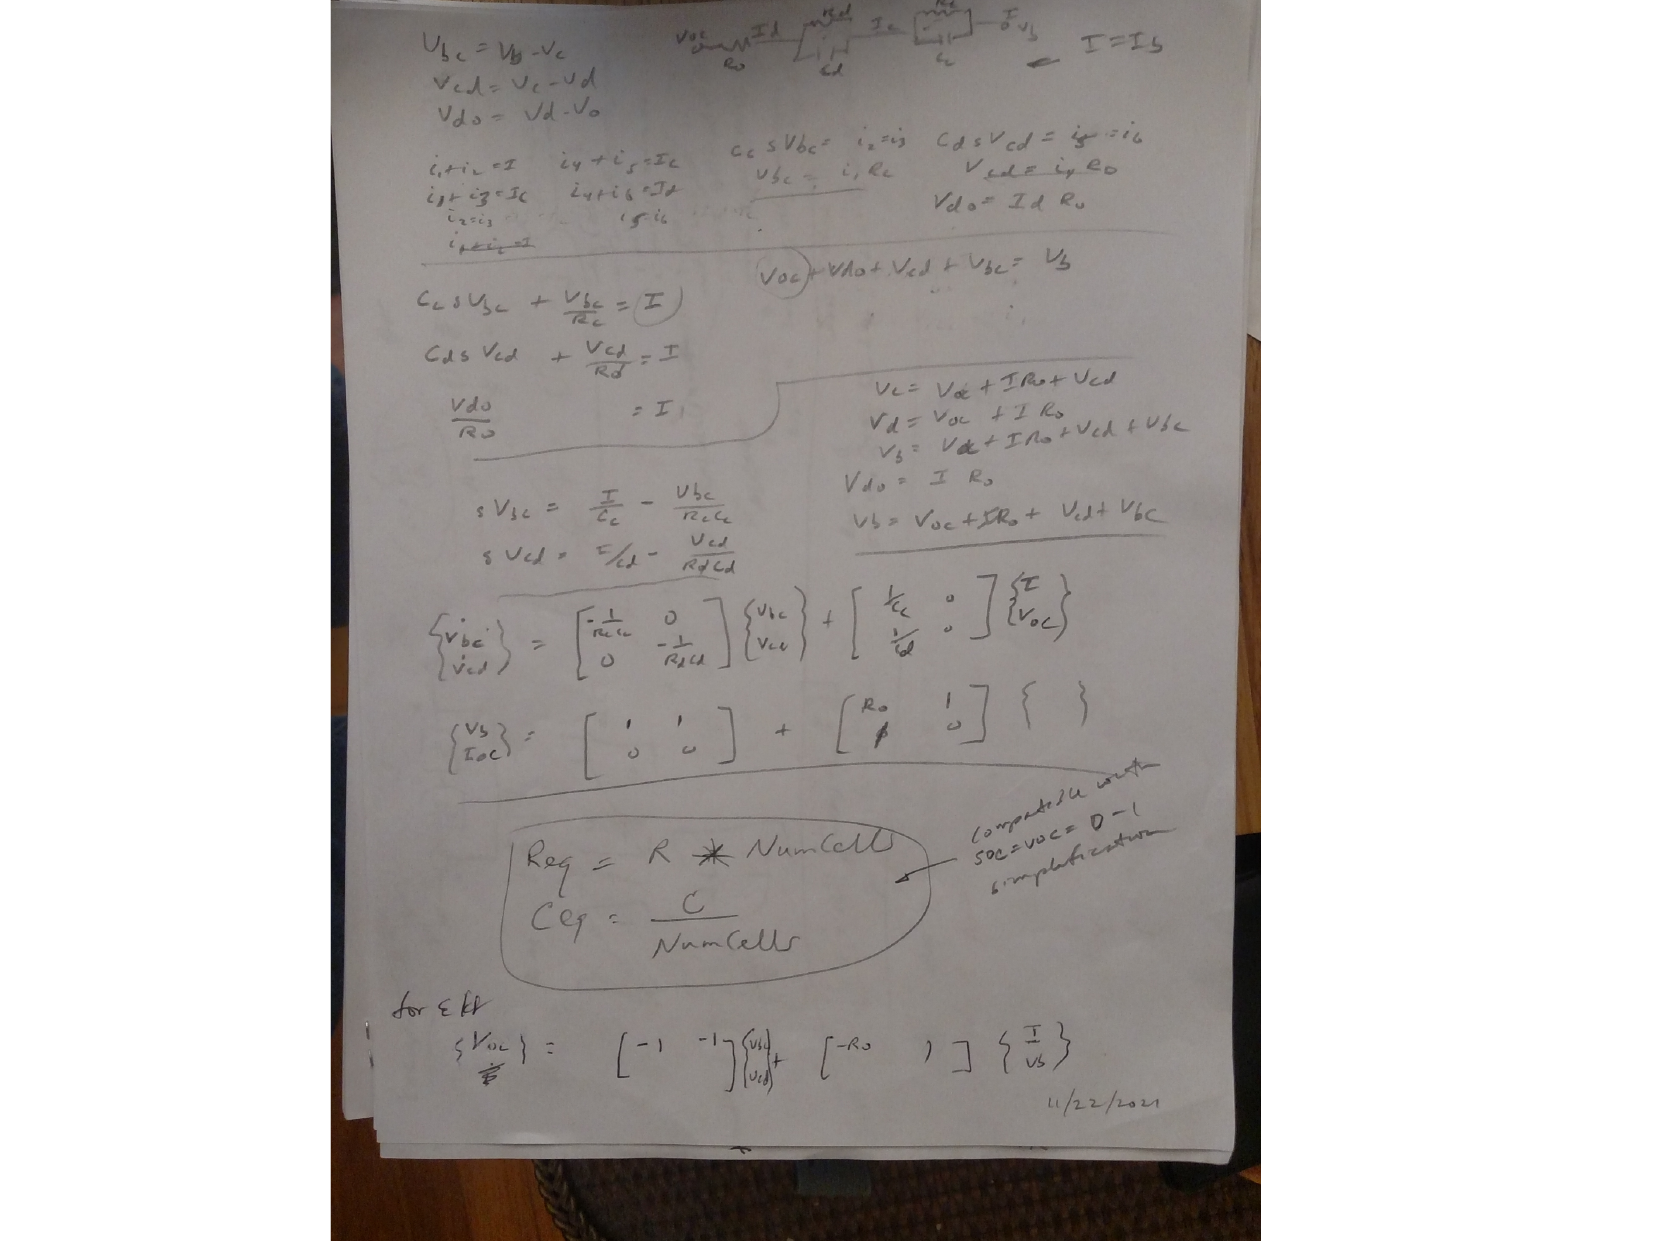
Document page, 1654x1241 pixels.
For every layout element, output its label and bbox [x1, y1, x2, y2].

picture [330, 0, 1261, 1241]
